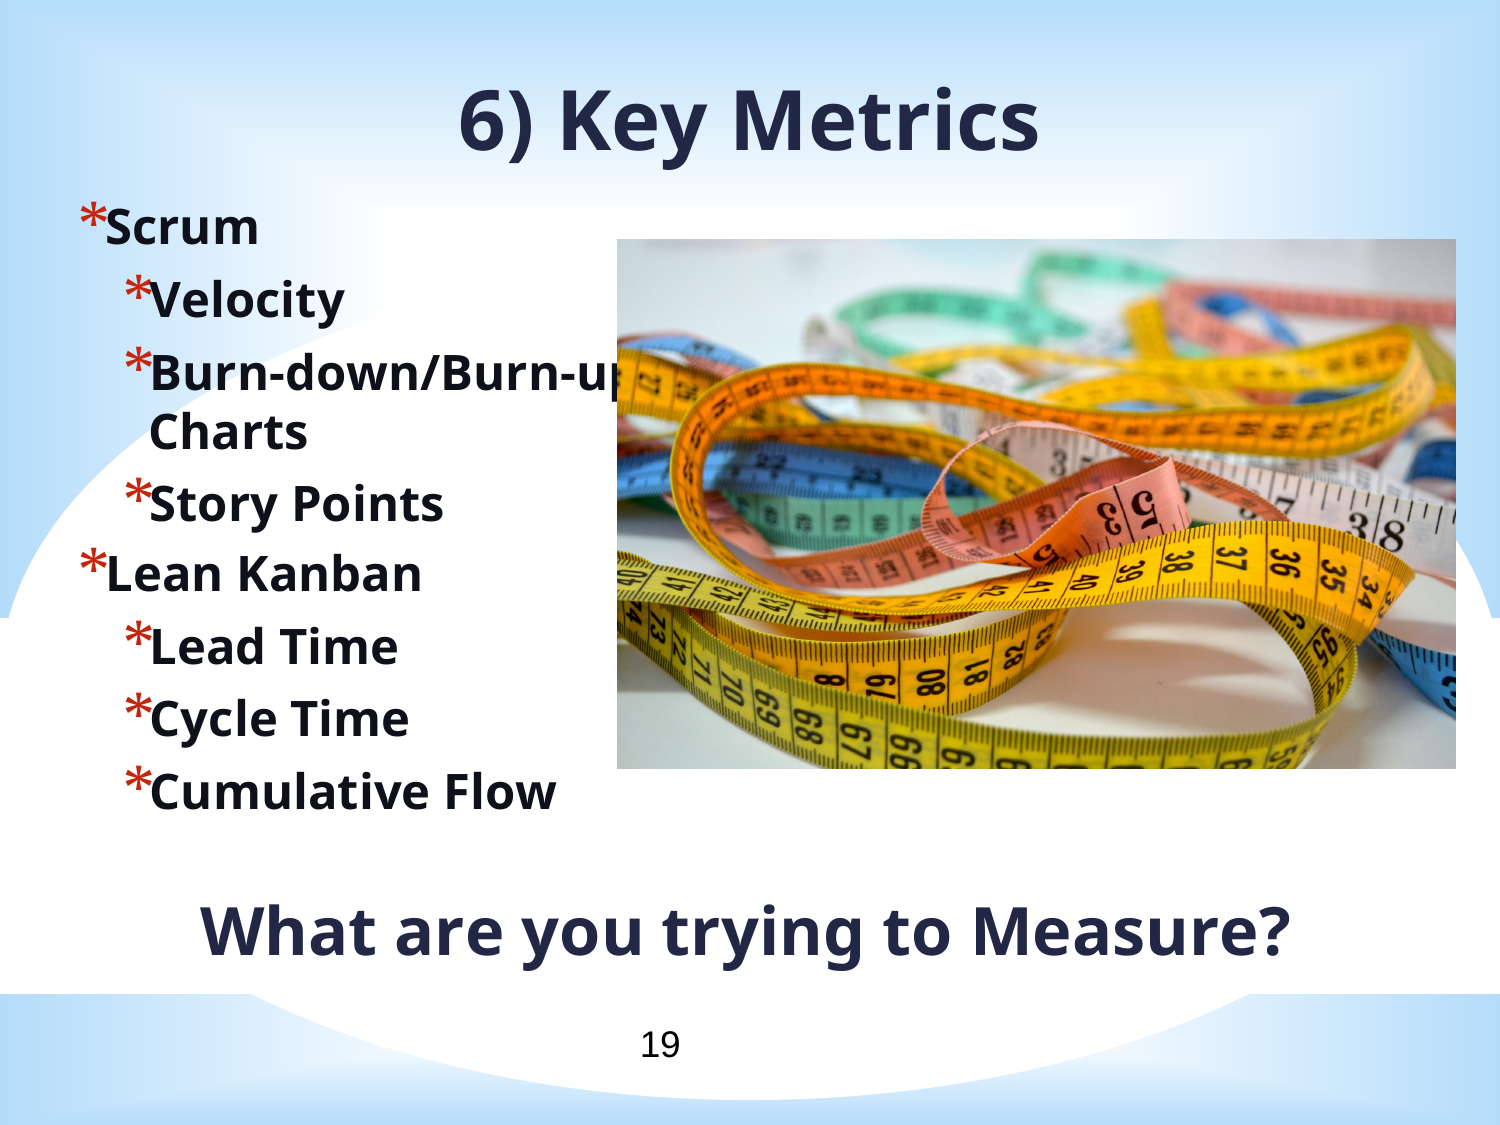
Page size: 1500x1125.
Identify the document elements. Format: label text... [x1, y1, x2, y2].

picture [0, 0, 1500, 906]
title 6) Key Metrics [112, 60, 1388, 198]
list Scrum Velocity Burn-down/Burn-up Charts Story Points Lean Kanban Lead Time Cycle Time Cumulative Flow [57, 195, 736, 833]
title What are you trying to Measure? [108, 881, 1384, 994]
picture [0, 993, 1500, 1125]
text_box <number> [624, 1012, 925, 1073]
